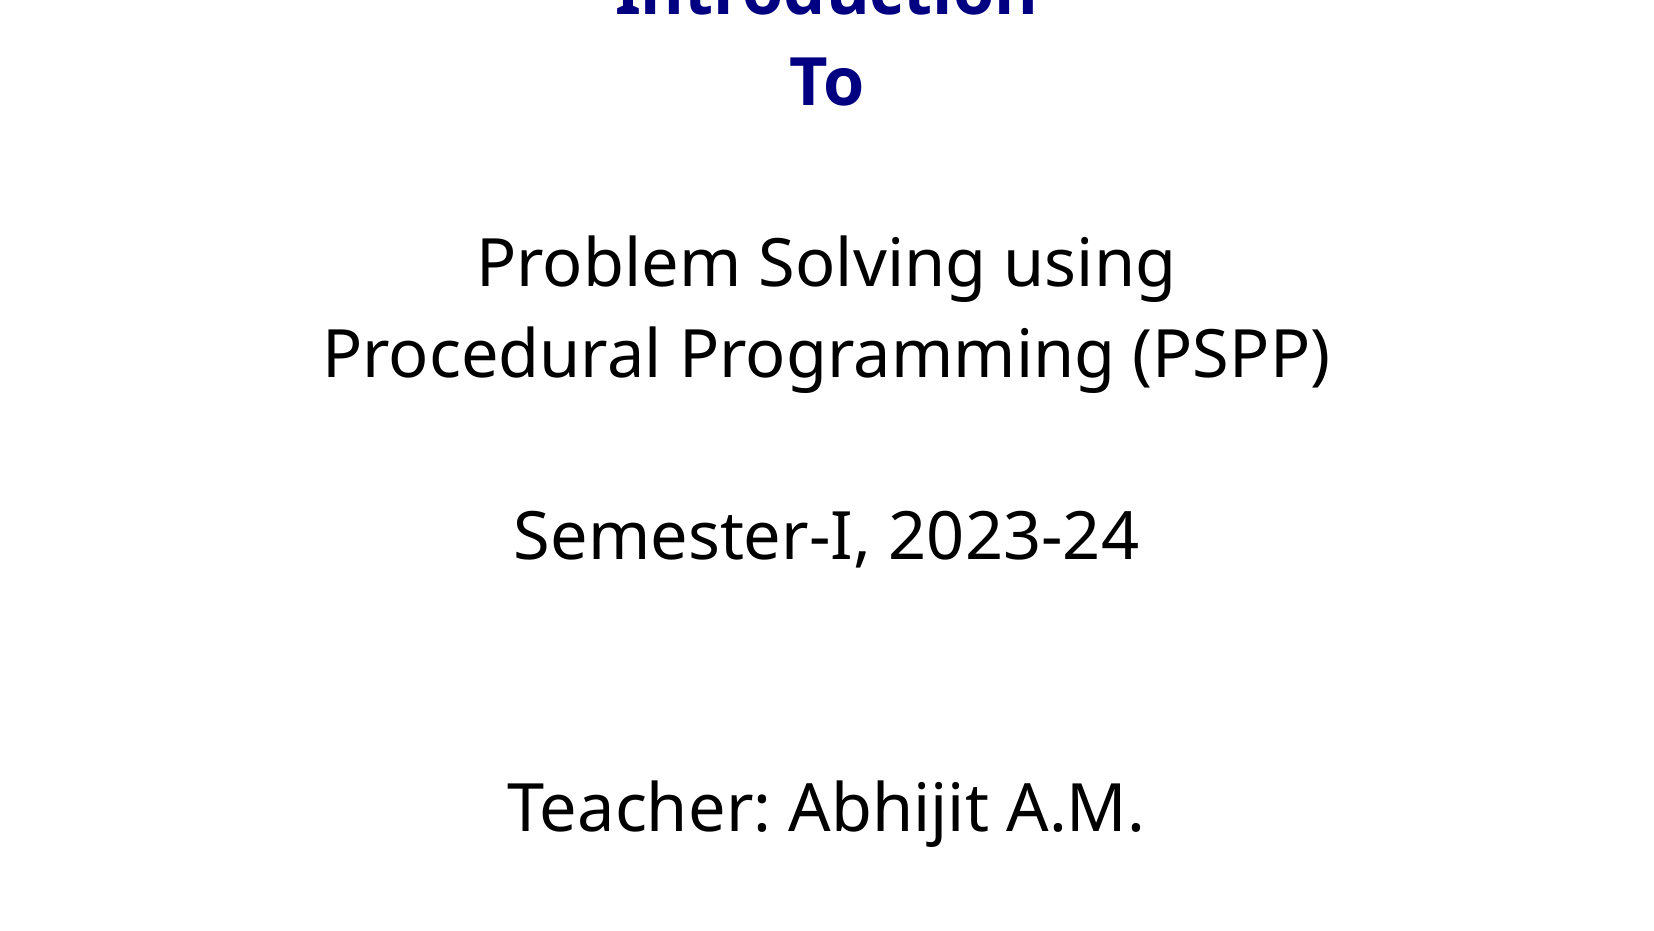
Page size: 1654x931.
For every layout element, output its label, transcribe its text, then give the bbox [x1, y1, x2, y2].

subtitle Introduction To Problem Solving using Procedural Programming (PSPP) Semester-I, 2023-24 Teacher: Abhijit A.M. [82, 37, 1571, 757]
